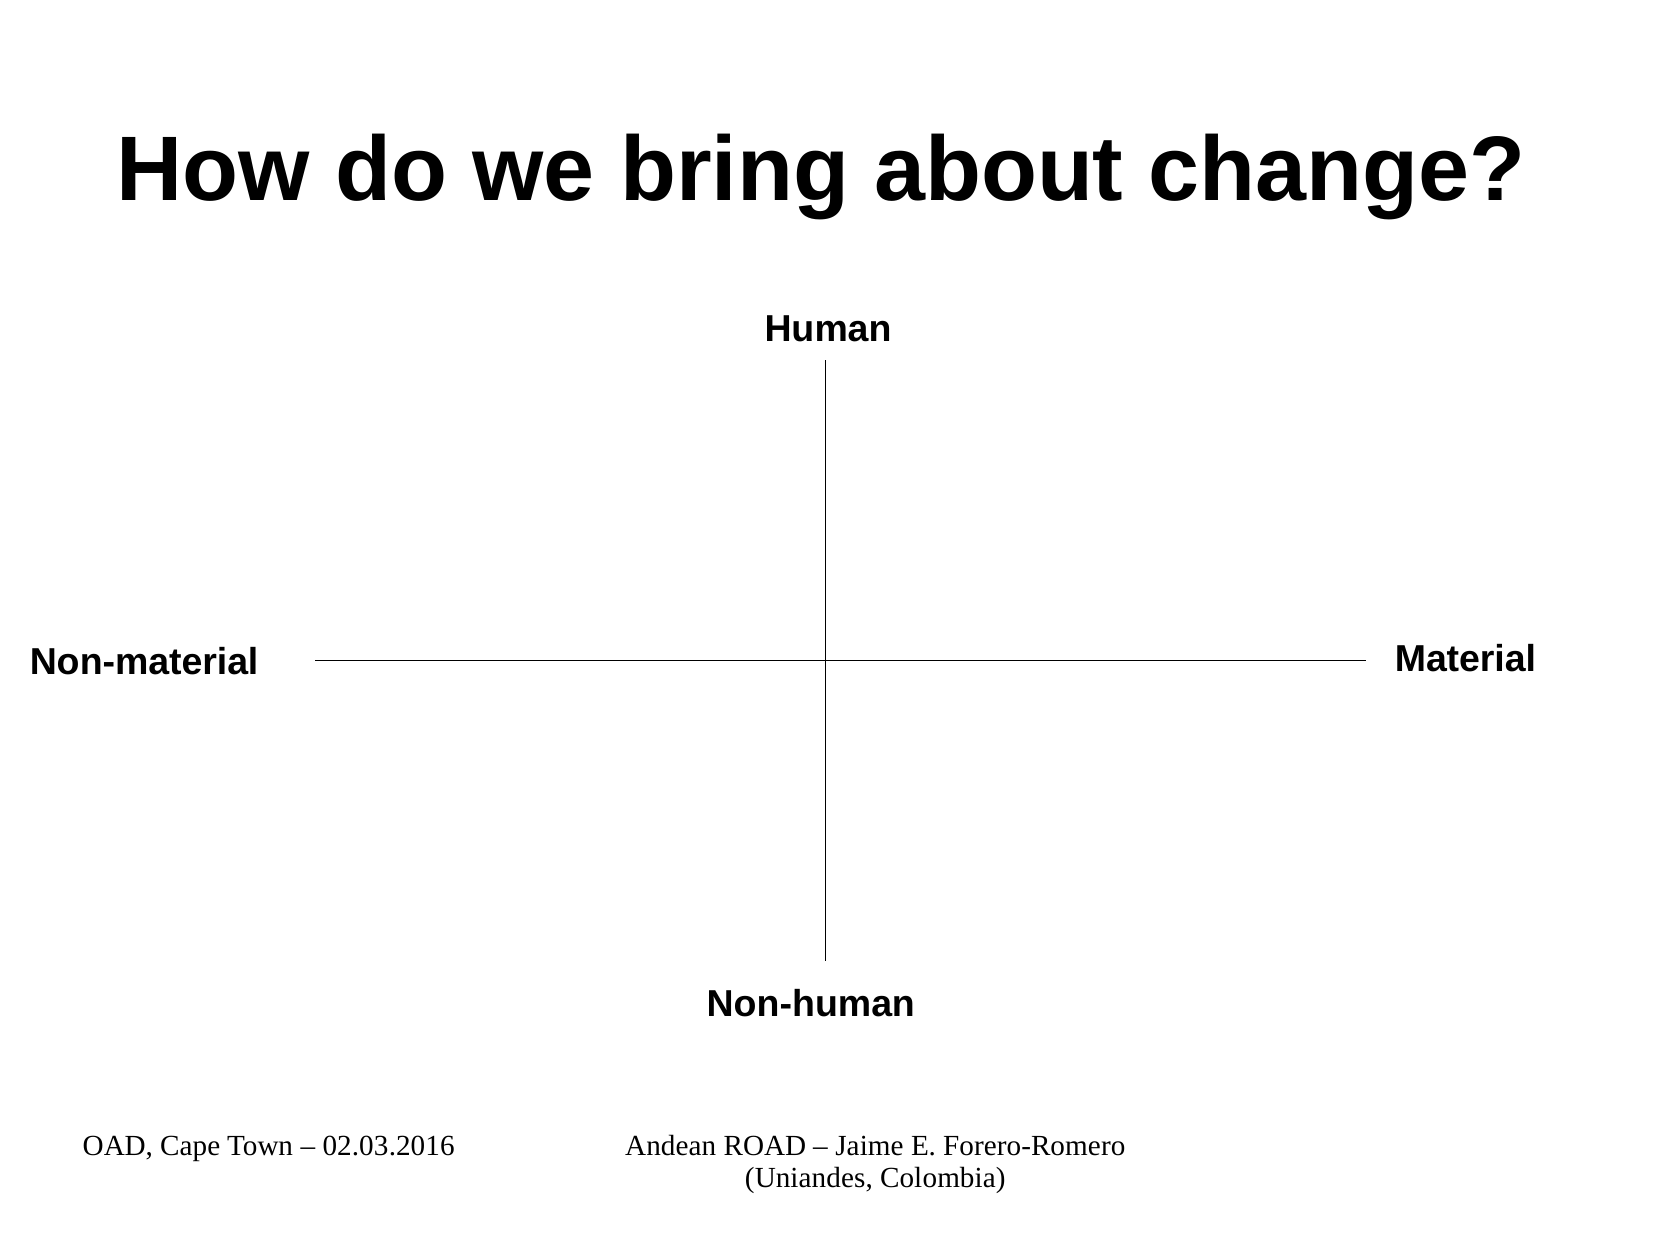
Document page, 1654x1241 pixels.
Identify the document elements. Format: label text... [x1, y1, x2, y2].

text_box Human [749, 300, 907, 357]
text_box Non-human [691, 975, 931, 1032]
title How do we bring about change? [78, 65, 1567, 273]
text_box Material [1380, 630, 1552, 687]
text_box Non-material [15, 633, 274, 691]
